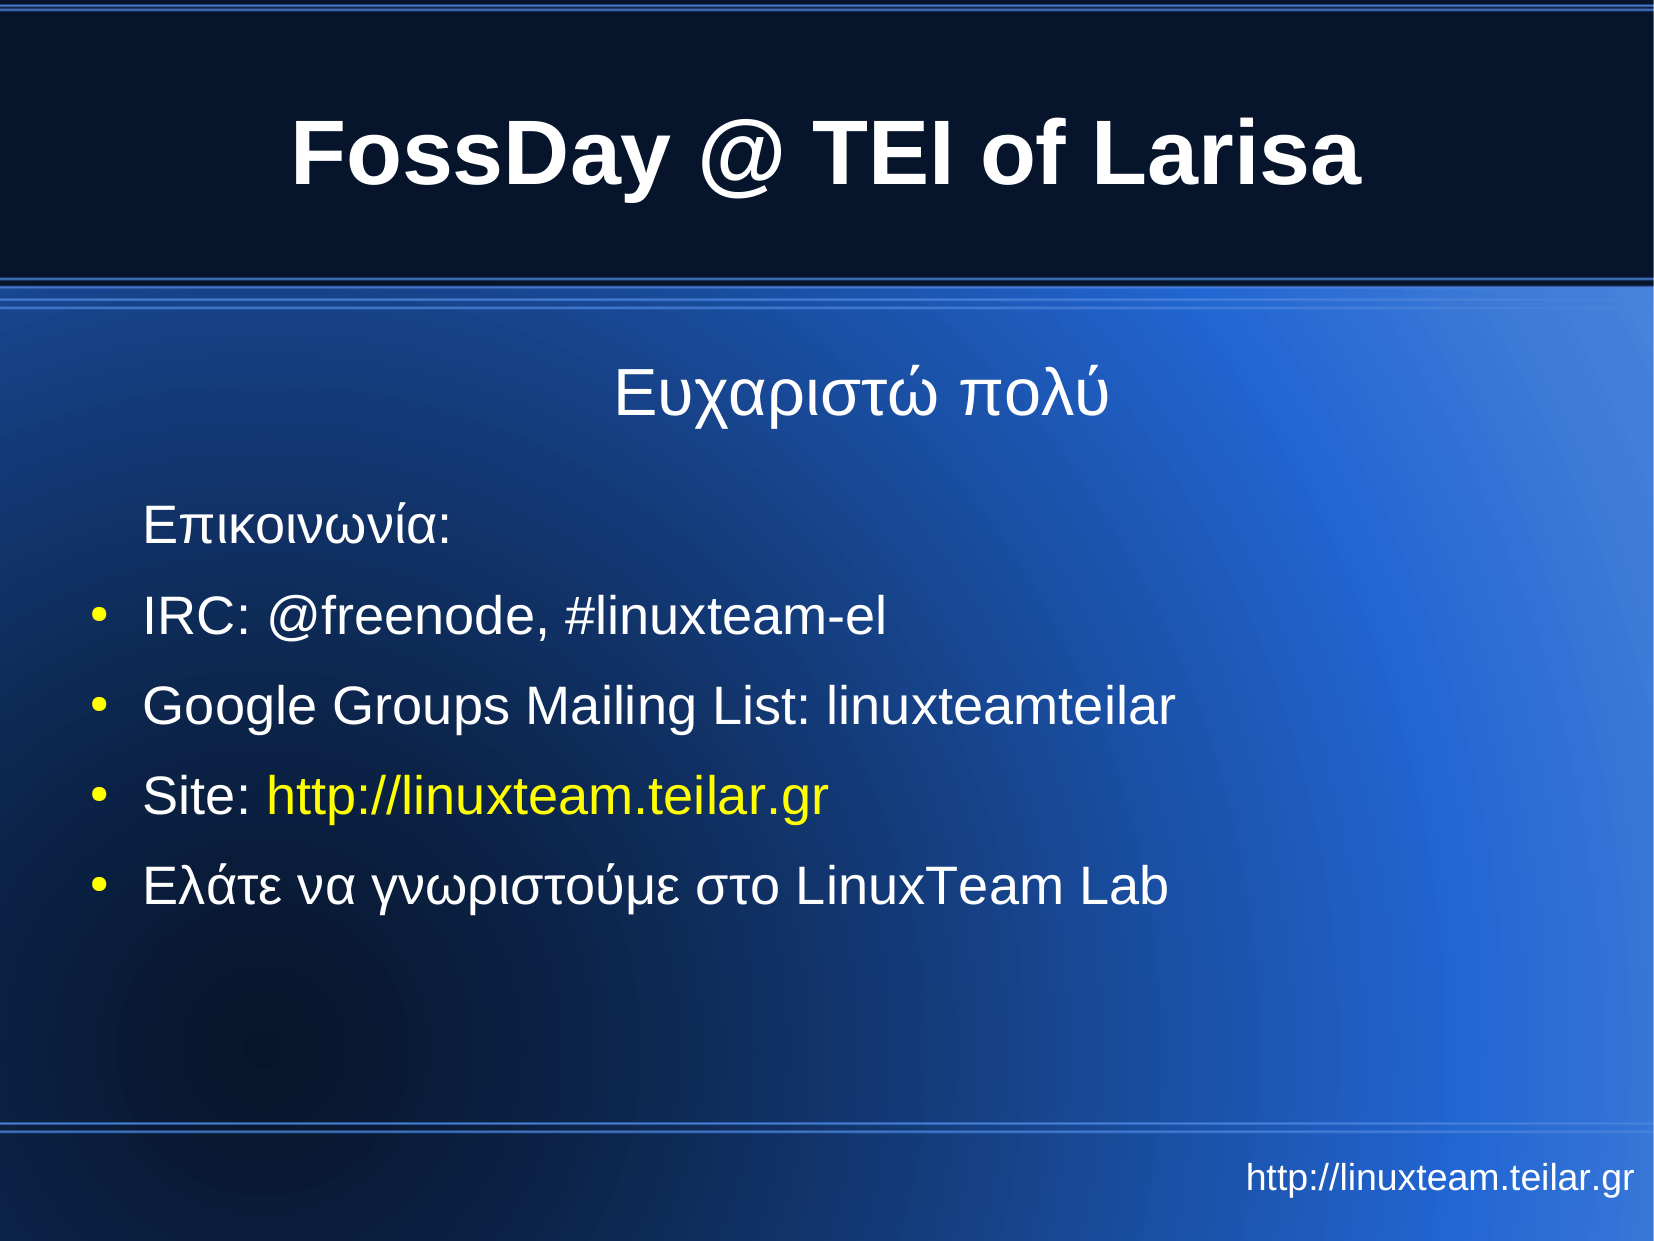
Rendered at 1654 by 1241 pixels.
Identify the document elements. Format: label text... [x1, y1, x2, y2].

text_box http://linuxteam.teilar.gr [1200, 1155, 1636, 1201]
title FossDay @ TEI of Larisa [82, 49, 1571, 257]
list Ευχαριστώ πολύ [82, 355, 1571, 451]
list Επικοινωνία: IRC: @freenode, #linuxteam-el Google Groups Mailing List: linuxteamteilar Site: http://linuxteam.teilar.gr Ελάτε να γνωριστούμε στο LinuxTeam Lab [71, 495, 1561, 916]
picture [0, 0, 1654, 1241]
